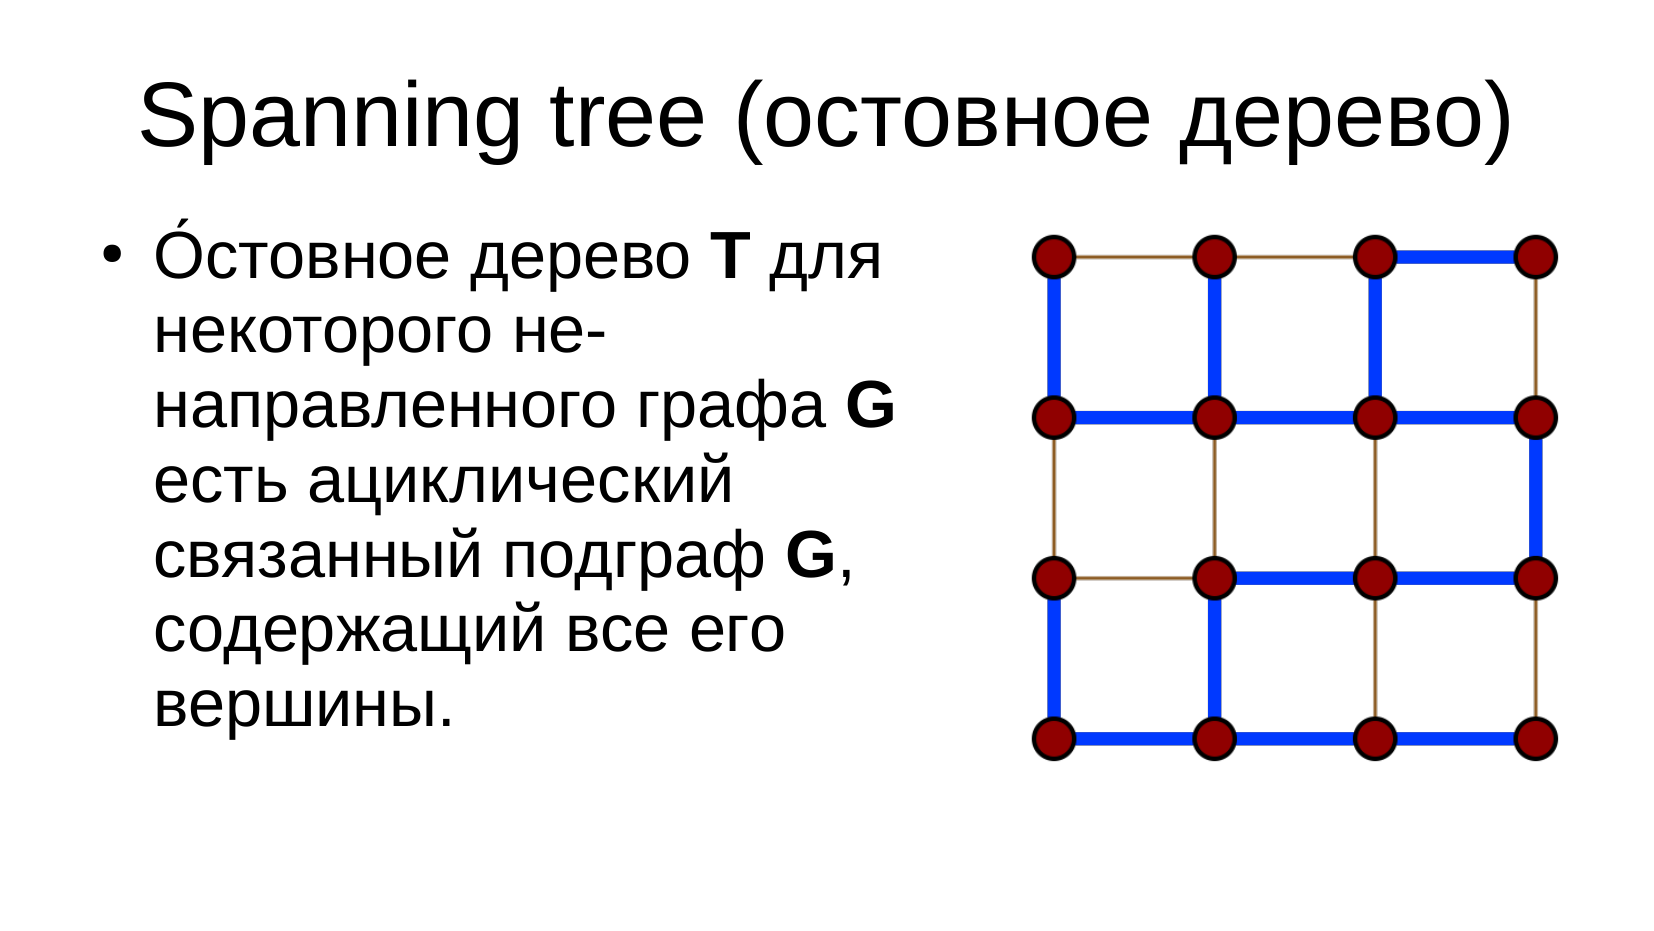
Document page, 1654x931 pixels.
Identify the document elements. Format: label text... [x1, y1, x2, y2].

title Spanning tree (остовное дерево) [82, 37, 1571, 193]
list О́стовное дерево T для некоторого не-направленного графа G есть ациклический связанный подграф G, содержащий все его вершины. [82, 217, 976, 758]
picture [1014, 217, 1576, 779]
